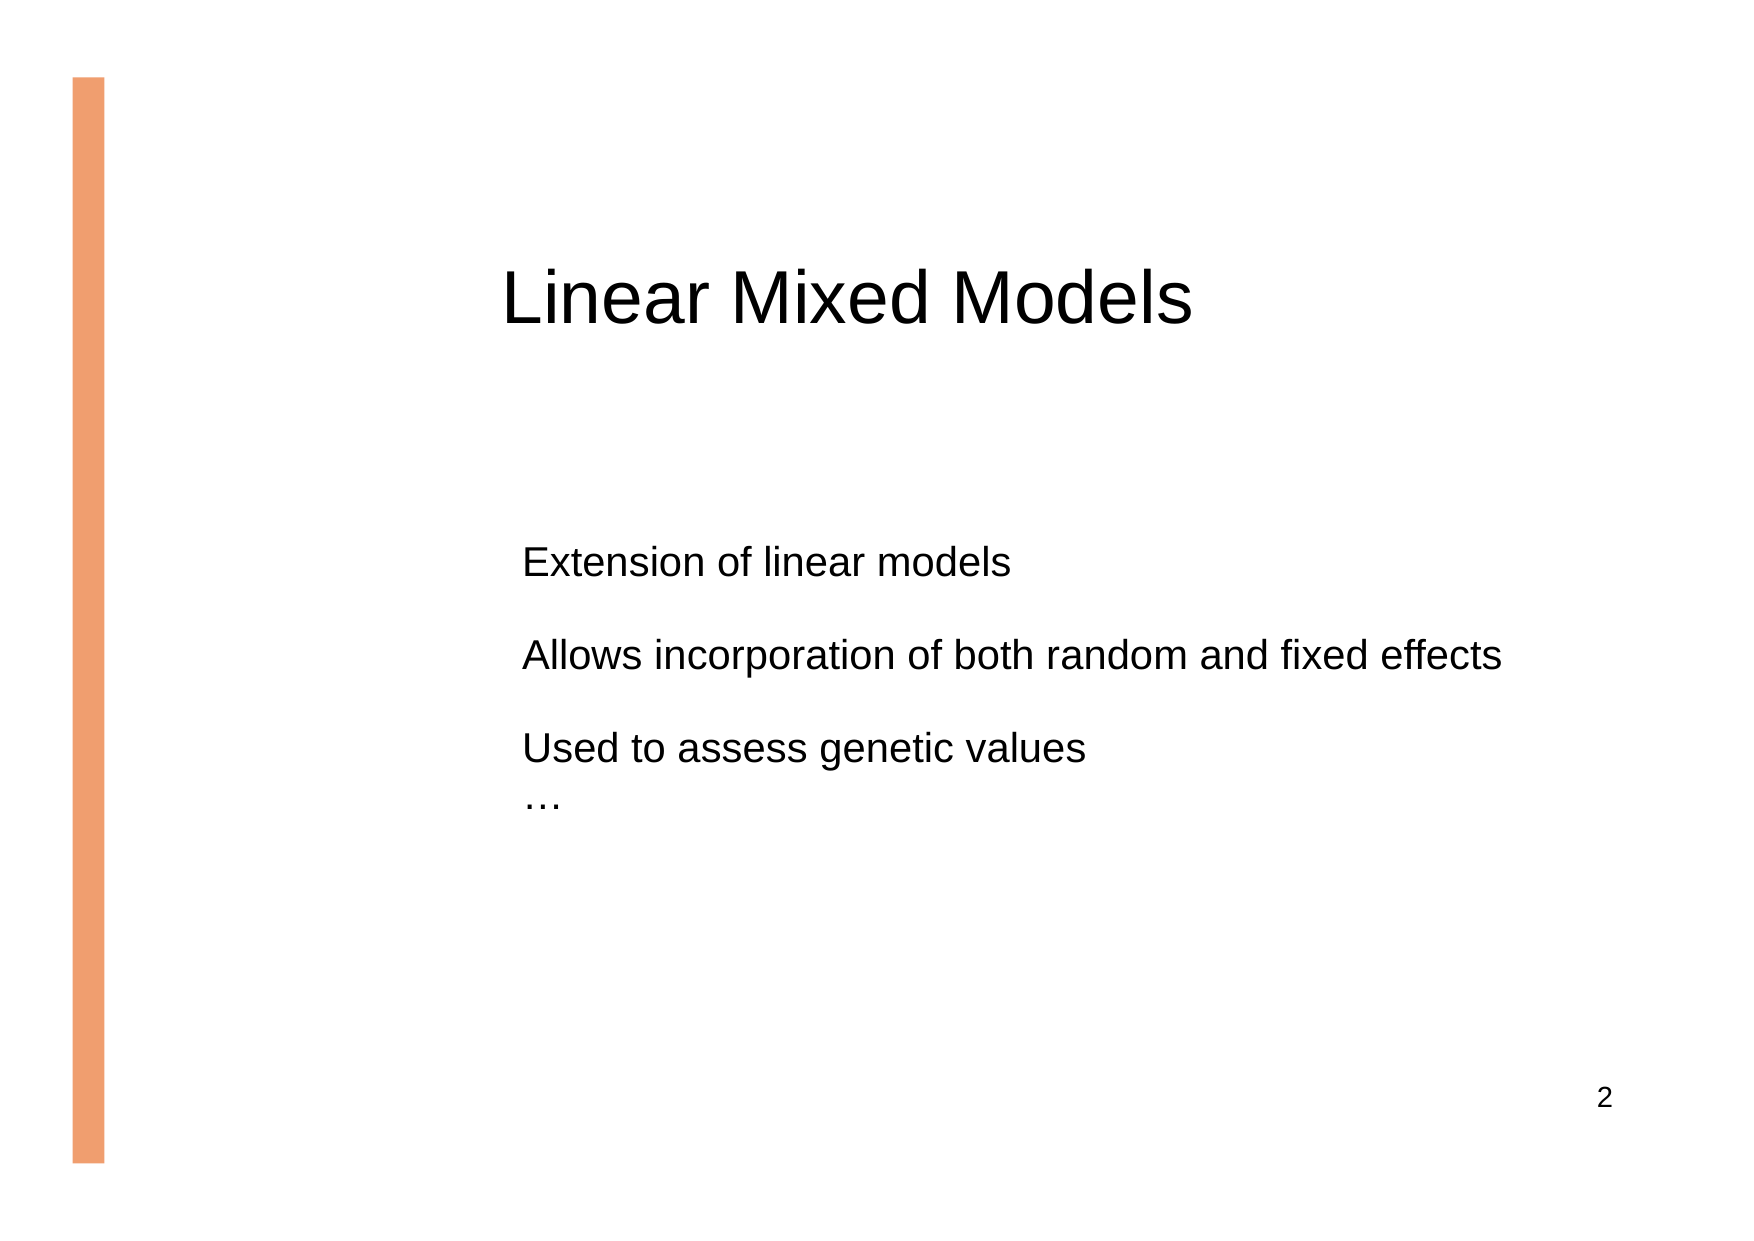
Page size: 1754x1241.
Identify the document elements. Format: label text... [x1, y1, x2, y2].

text_box Extension of linear models Allows incorporation of both random and fixed effects Used to assess genetic values … [507, 485, 1570, 826]
text_box Linear Mixed Models [486, 248, 1223, 348]
text_box [72, 77, 105, 1164]
